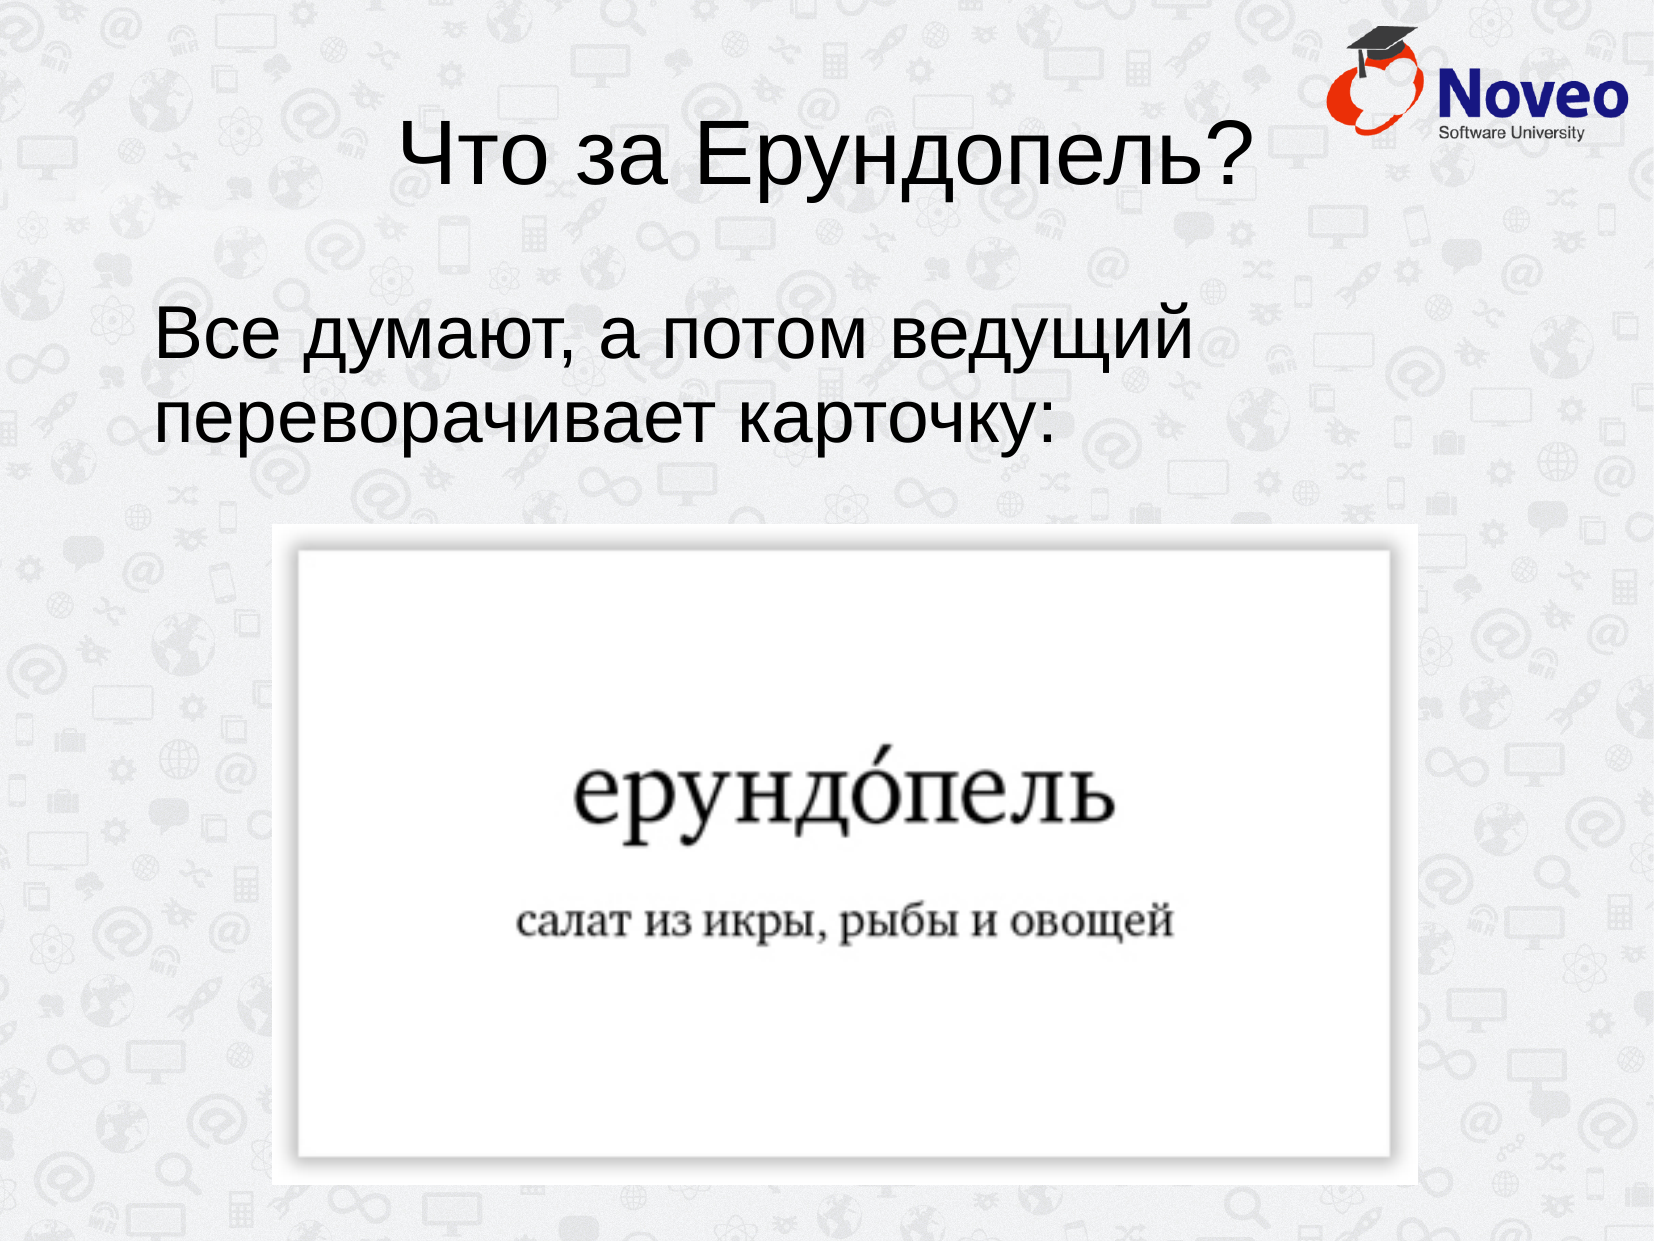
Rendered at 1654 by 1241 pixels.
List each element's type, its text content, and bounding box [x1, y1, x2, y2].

title Что за Ерундопель? [82, 49, 1571, 257]
picture [0, 0, 1654, 1241]
list Все думают, а потом ведущий переворачивает карточку: [82, 290, 1571, 1010]
